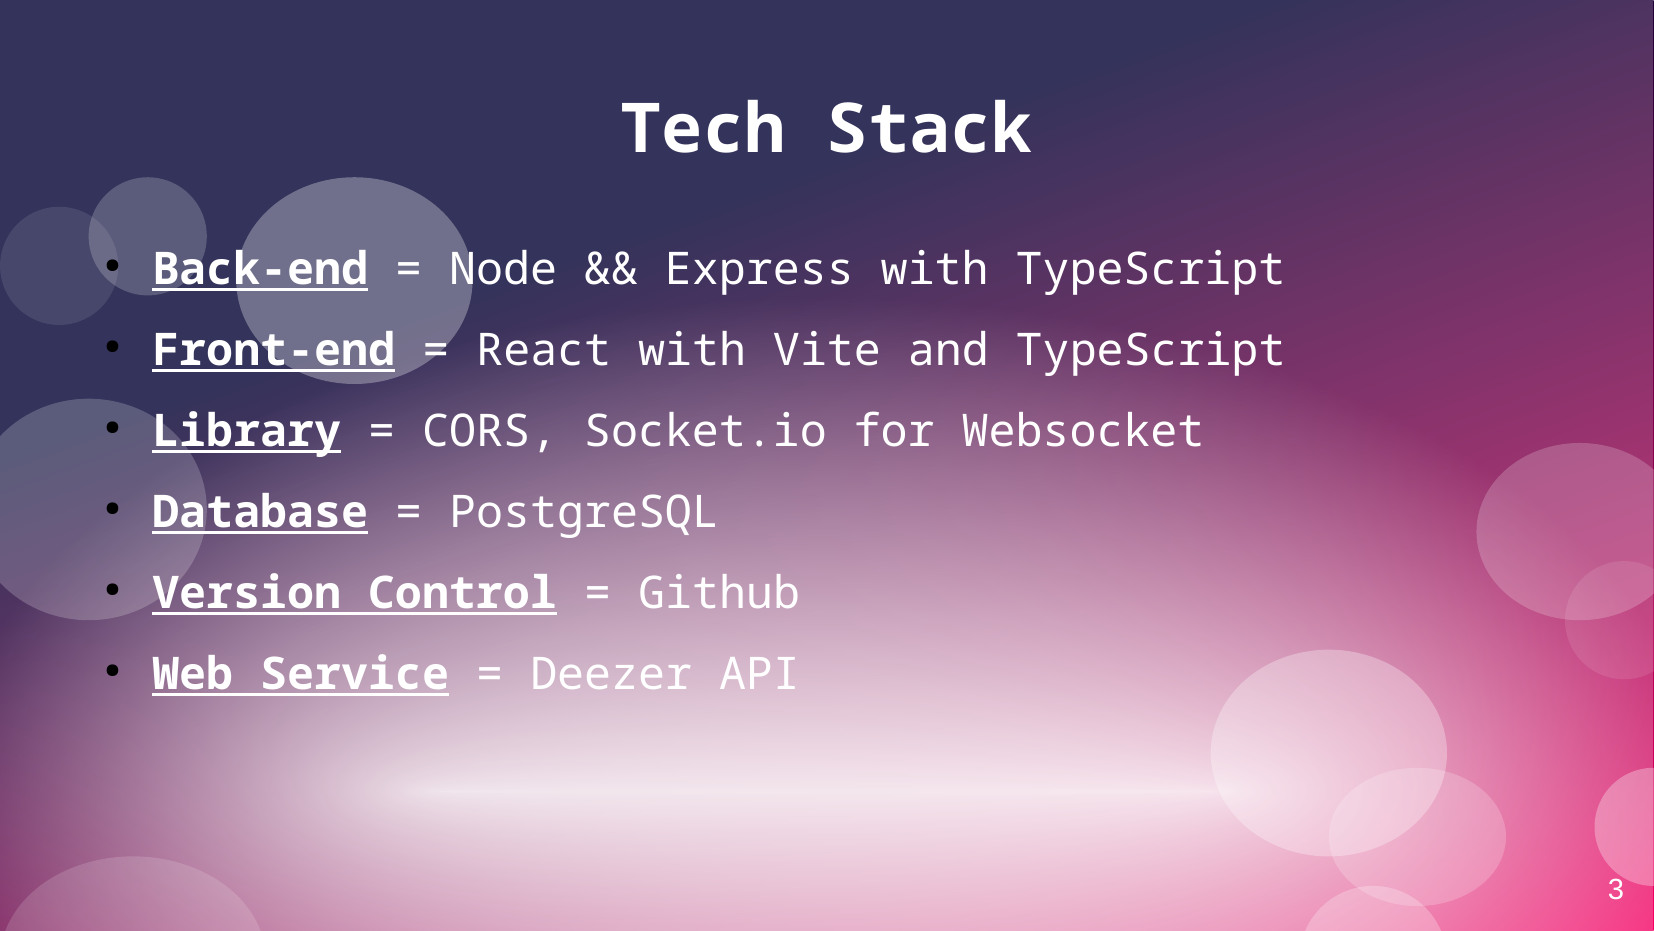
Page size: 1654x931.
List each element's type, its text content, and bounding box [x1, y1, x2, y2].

title Tech Stack [88, 44, 1565, 207]
list Back-end = Node && Express with TypeScript Front-end = React with Vite and TypeScript Library = CORS, Socket.io for Websocket Database = PostgreSQL Version Control = Github Web Service = Deezer API [88, 236, 1565, 827]
